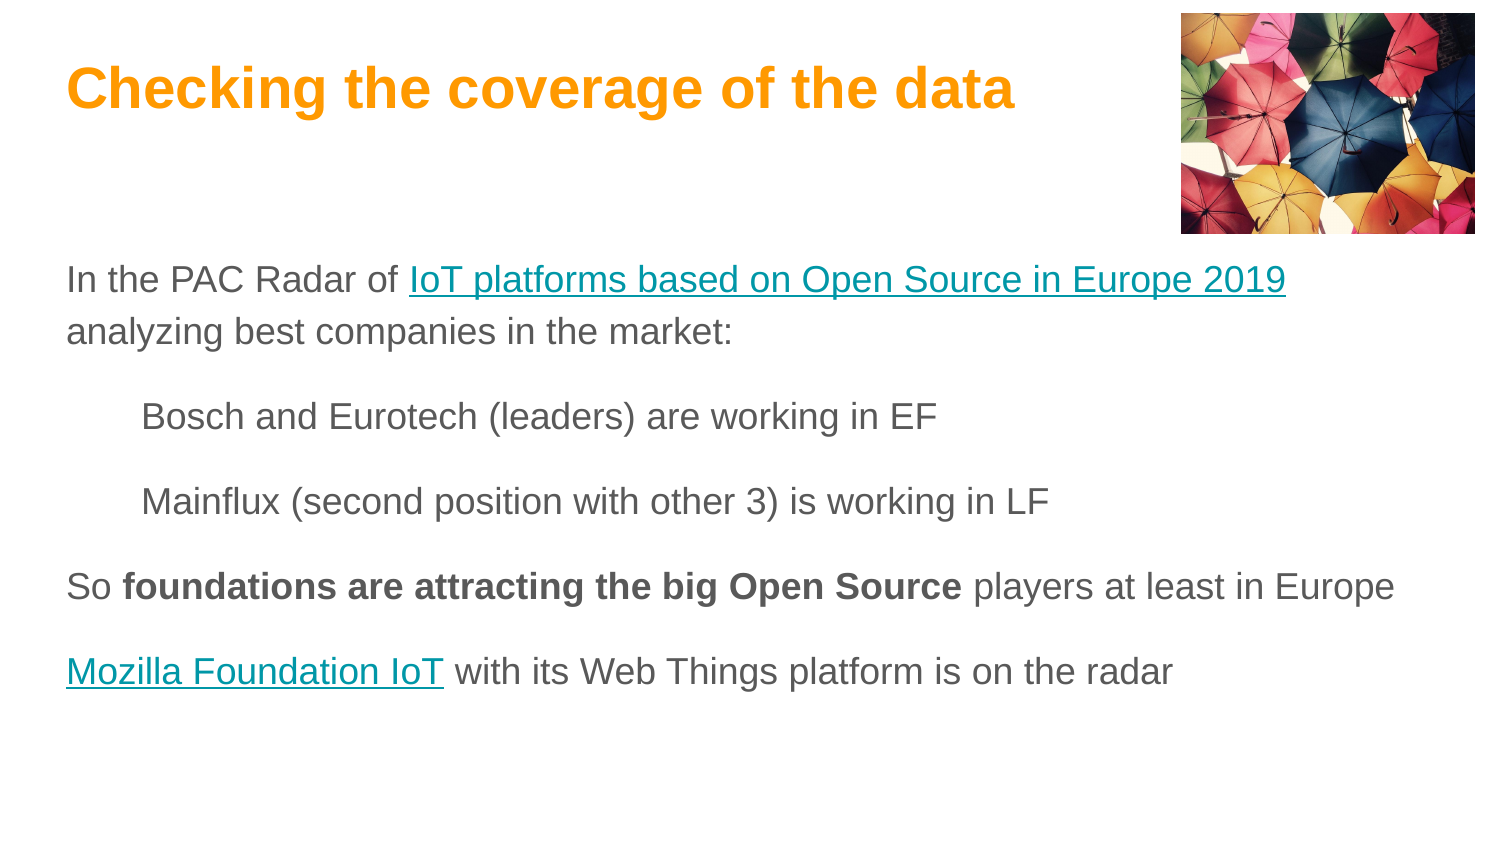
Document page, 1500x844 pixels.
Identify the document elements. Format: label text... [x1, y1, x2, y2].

title Checking the coverage of the data [51, 35, 1181, 130]
picture [1181, 13, 1475, 234]
list In the PAC Radar of IoT platforms based on Open Source in Europe 2019 analyzing best companies in the market: Bosch and Eurotech (leaders) are working in EF Mainflux (second position with other 3) is working in LF So foundations are attracting the big Open Source players at least in Europe Mozilla Foundation IoT with its Web Things platform is on the radar [51, 233, 1449, 794]
